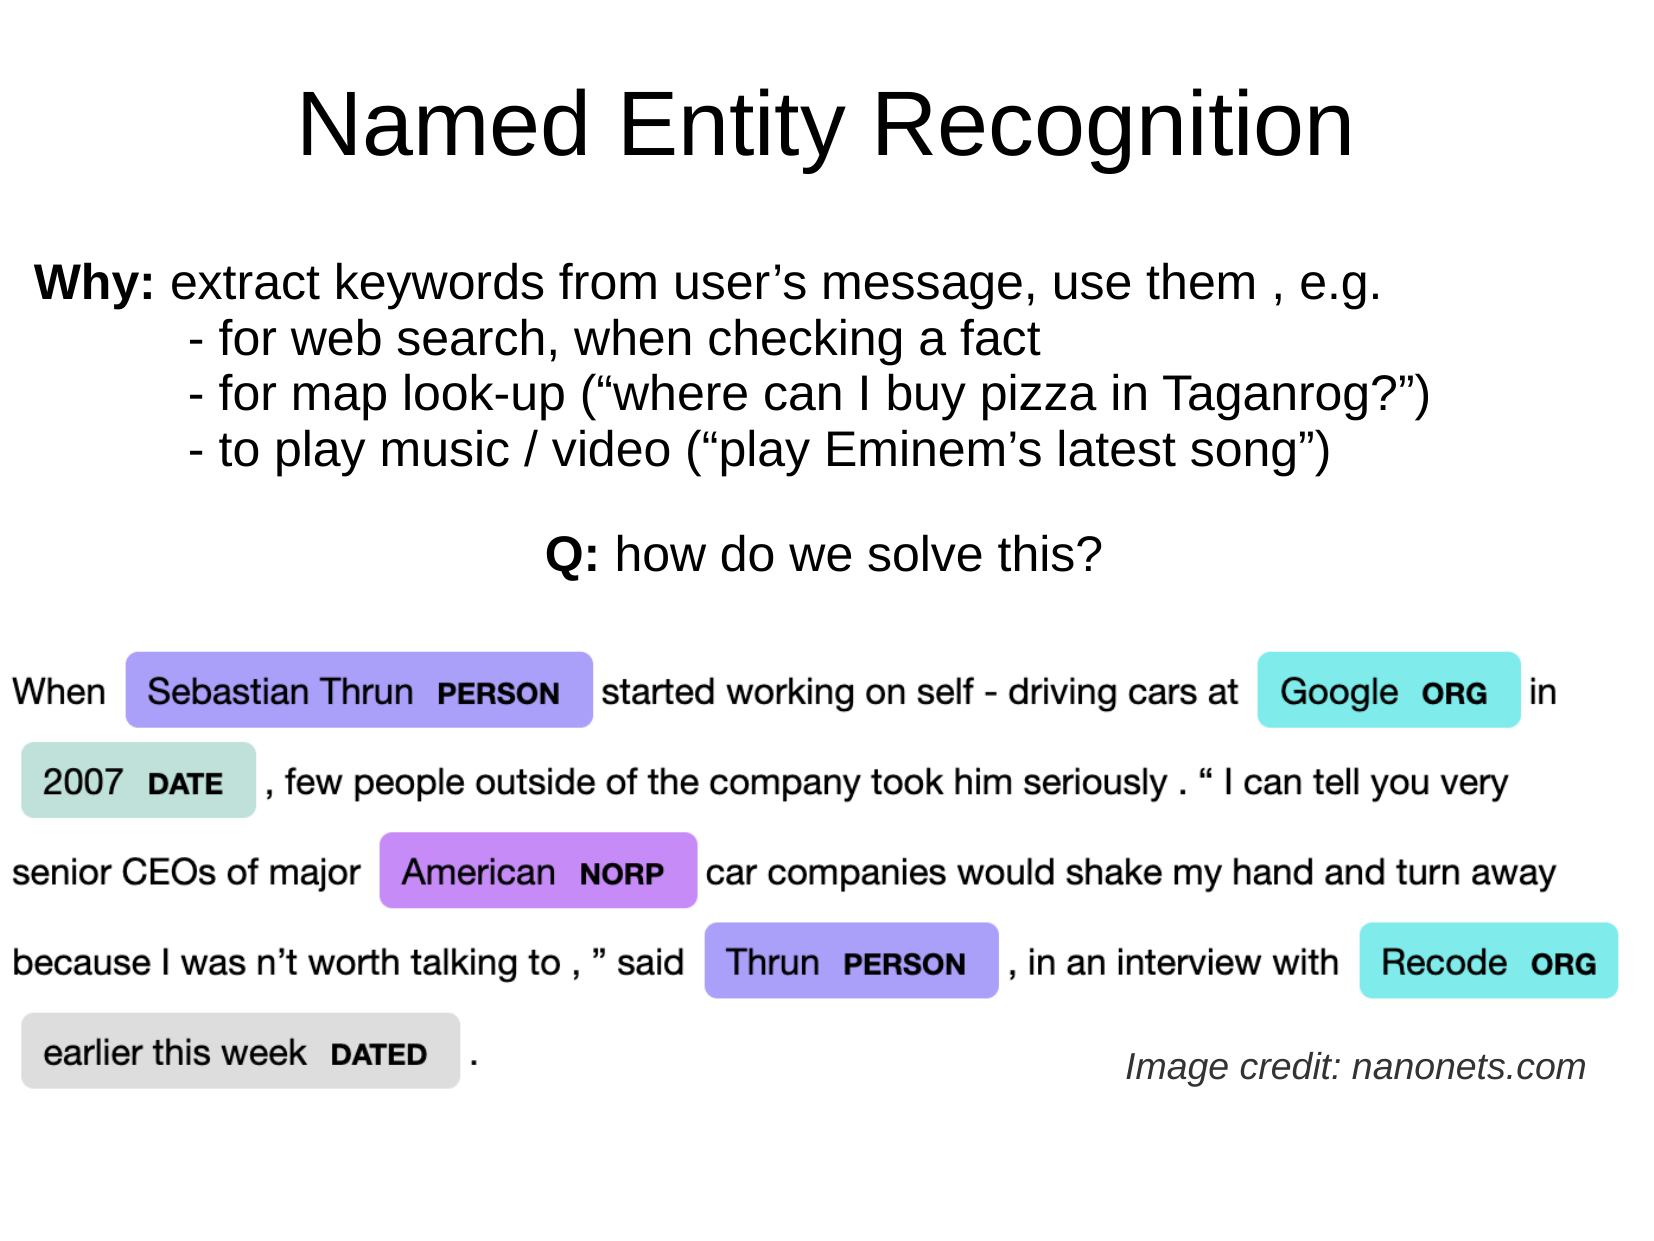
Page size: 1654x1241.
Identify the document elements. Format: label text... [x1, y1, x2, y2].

text_box Image credit: nanonets.com [1110, 1038, 1654, 1137]
text_box Why: extract keywords from user’s message, use them , e.g. - for web search, when checking a fact - for map look-up (“where can I buy pizza in Taganrog?”) - to play music / video (“play Eminem’s latest song”) [19, 246, 1654, 597]
picture [0, 640, 1654, 1103]
title Named Entity Recognition [82, 19, 1571, 227]
text_box Q: how do we solve this? [477, 518, 1171, 618]
